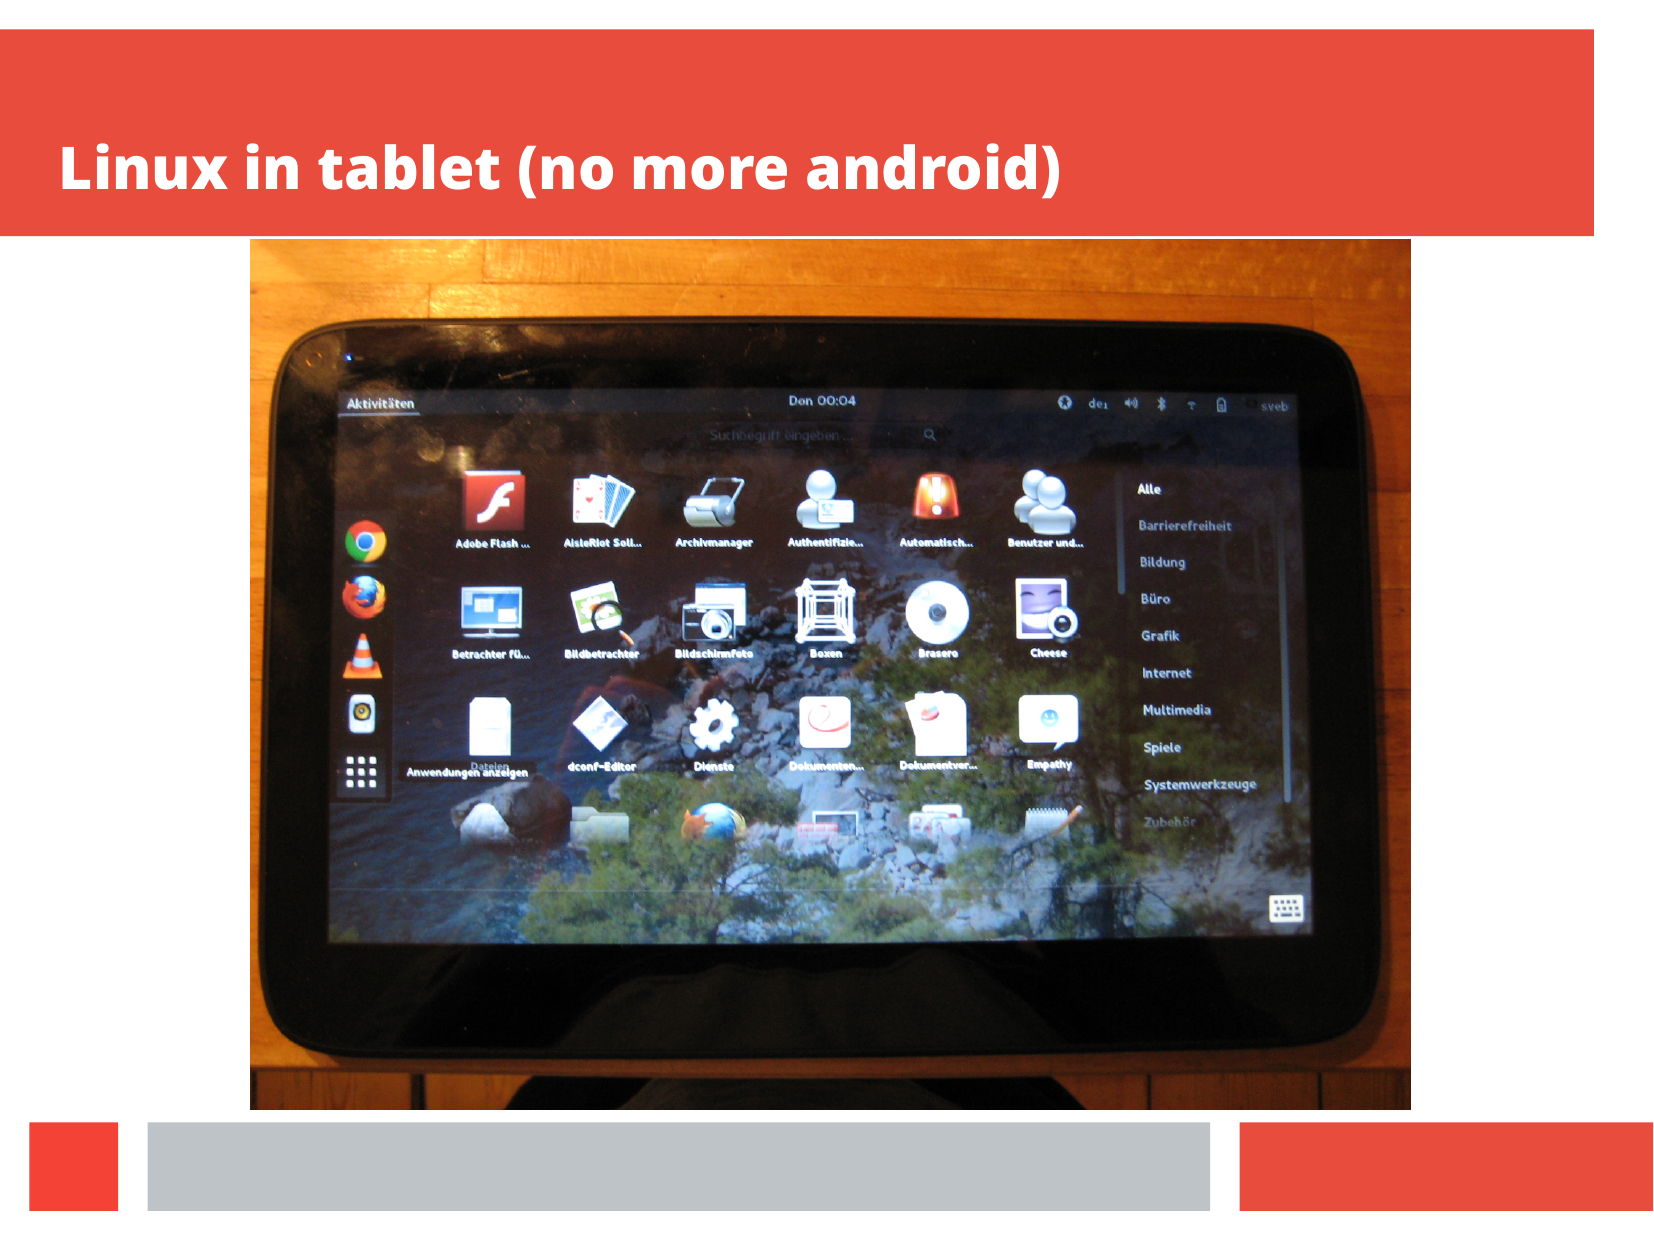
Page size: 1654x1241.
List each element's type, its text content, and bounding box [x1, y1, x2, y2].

title Linux in tablet (no more android) [58, 59, 1594, 207]
picture [250, 239, 1411, 1111]
